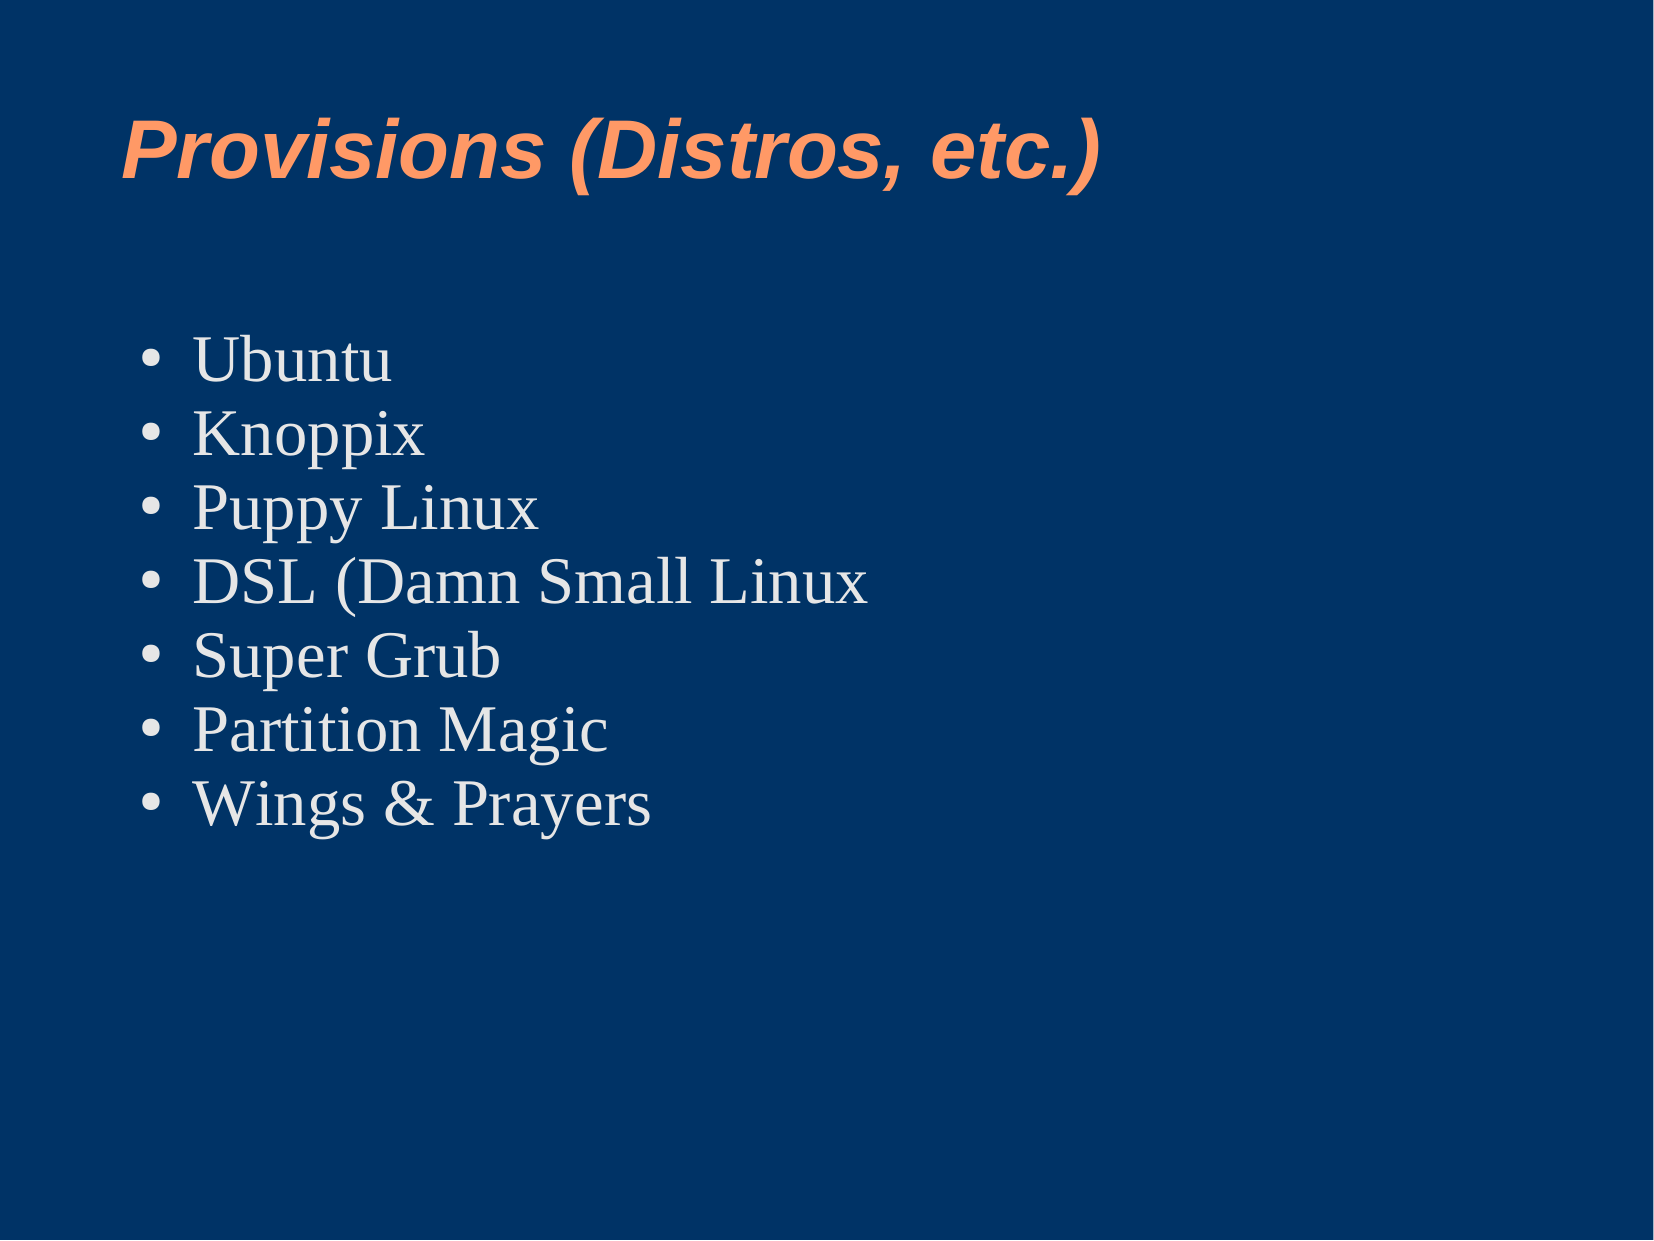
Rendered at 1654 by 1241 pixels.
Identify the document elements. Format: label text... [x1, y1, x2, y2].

list Ubuntu Knoppix Puppy Linux DSL (Damn Small Linux Super Grub Partition Magic Wings & Prayers [121, 322, 1561, 1118]
title Provisions (Distros, etc.) [121, 53, 1534, 247]
